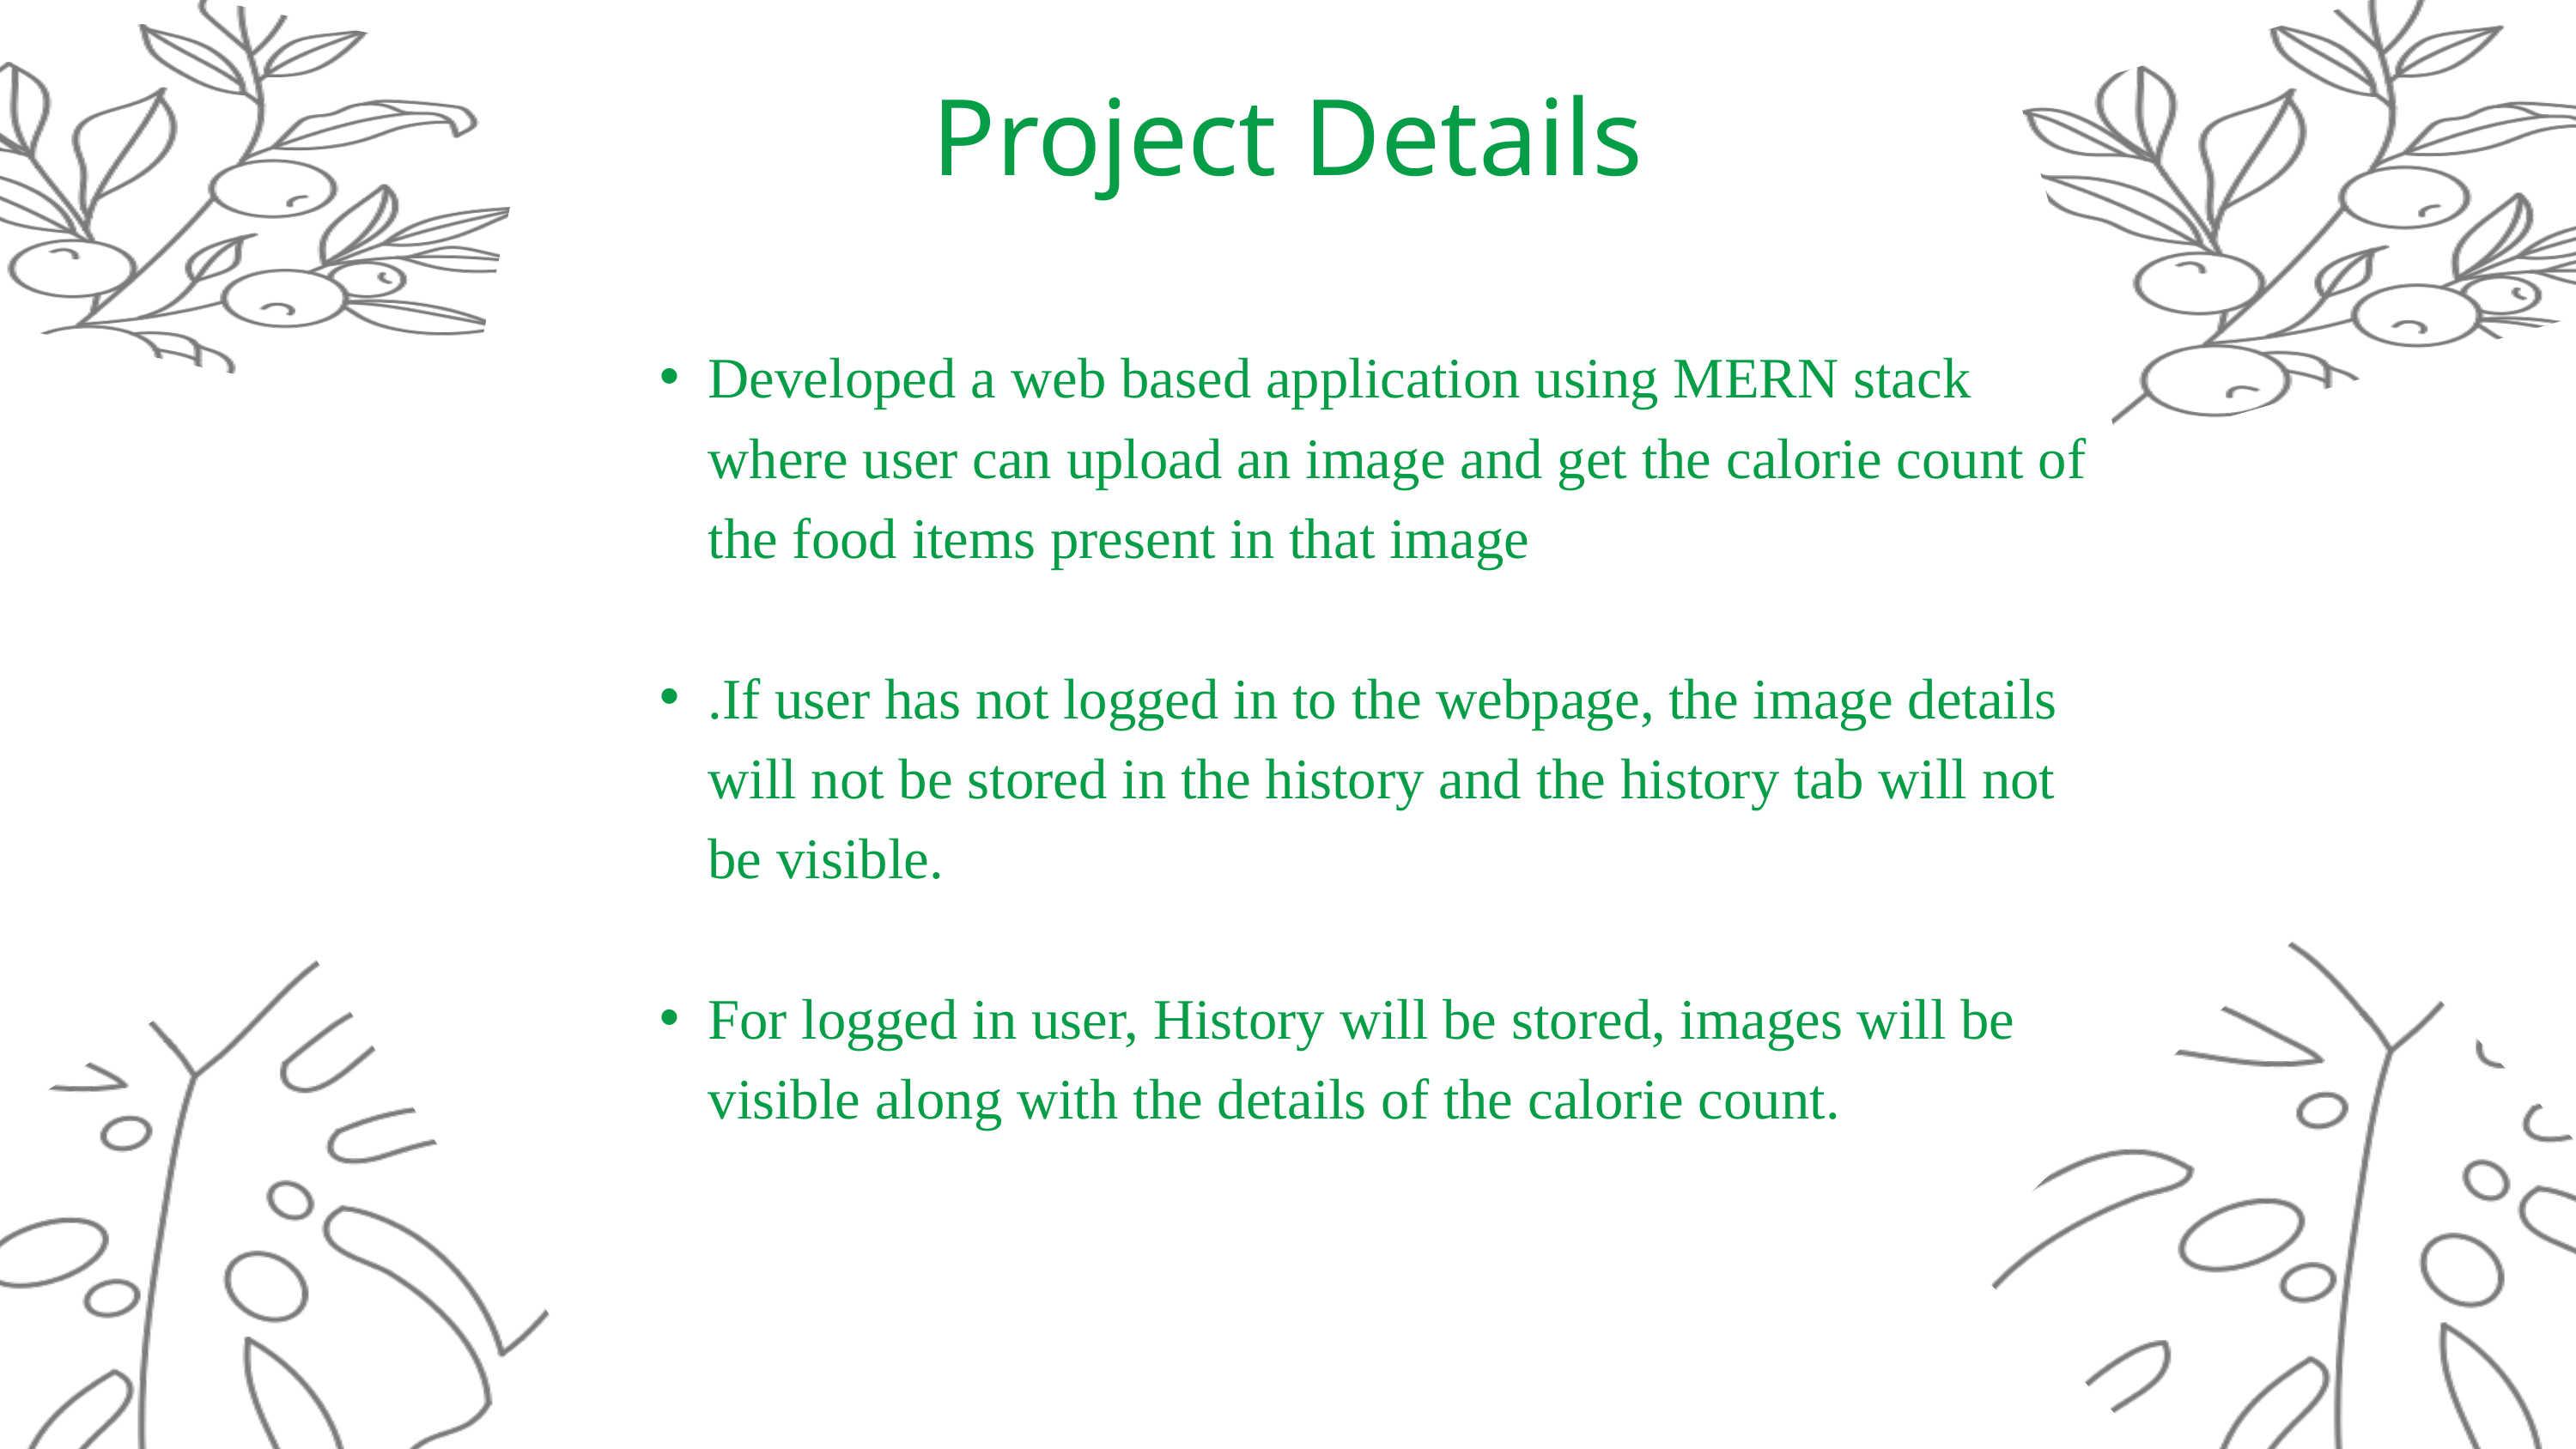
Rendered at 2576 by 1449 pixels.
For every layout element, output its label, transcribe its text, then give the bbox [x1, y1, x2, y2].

text_box Project Details [692, 49, 1884, 197]
text_box [0, 0, 539, 423]
text_box [0, 927, 581, 1449]
text_box [1964, 895, 2576, 1449]
text_box Developed a web based application using MERN stack where user can upload an image and get the calorie count of the food items present in that image .If user has not logged in to the webpage, the image details will not be stored in the history and the history tab will not be visible. For logged in user, History will be stored, images will be visible along with the details of the calorie count. [611, 329, 2092, 1131]
text_box [2020, 0, 2576, 449]
